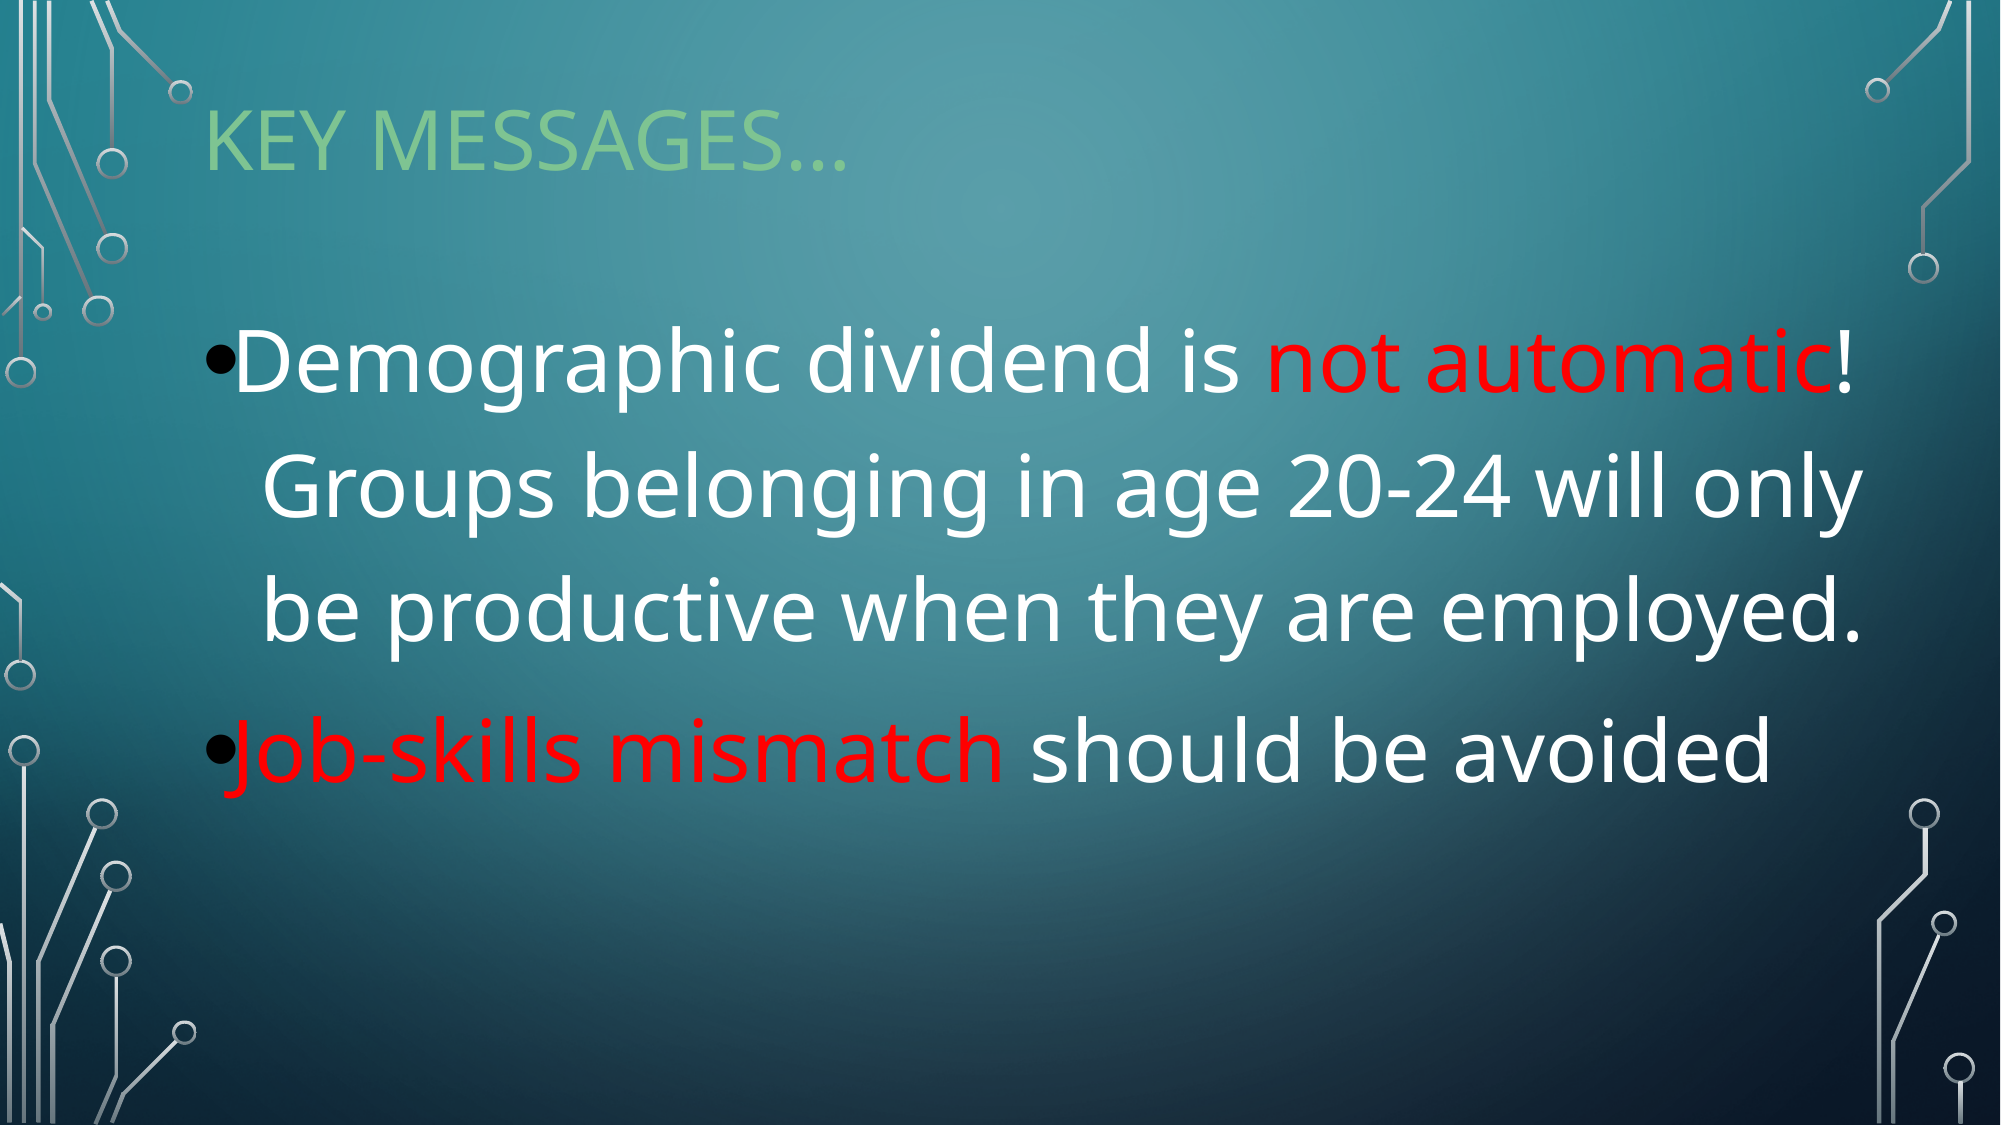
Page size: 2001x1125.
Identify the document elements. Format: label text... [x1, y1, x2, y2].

title KEY MESSAGES… [187, 21, 1813, 265]
list Demographic dividend is not automatic! Groups belonging in age 20-24 will only be productive when they are employed. Job-skills mismatch should be avoided [187, 277, 1880, 859]
